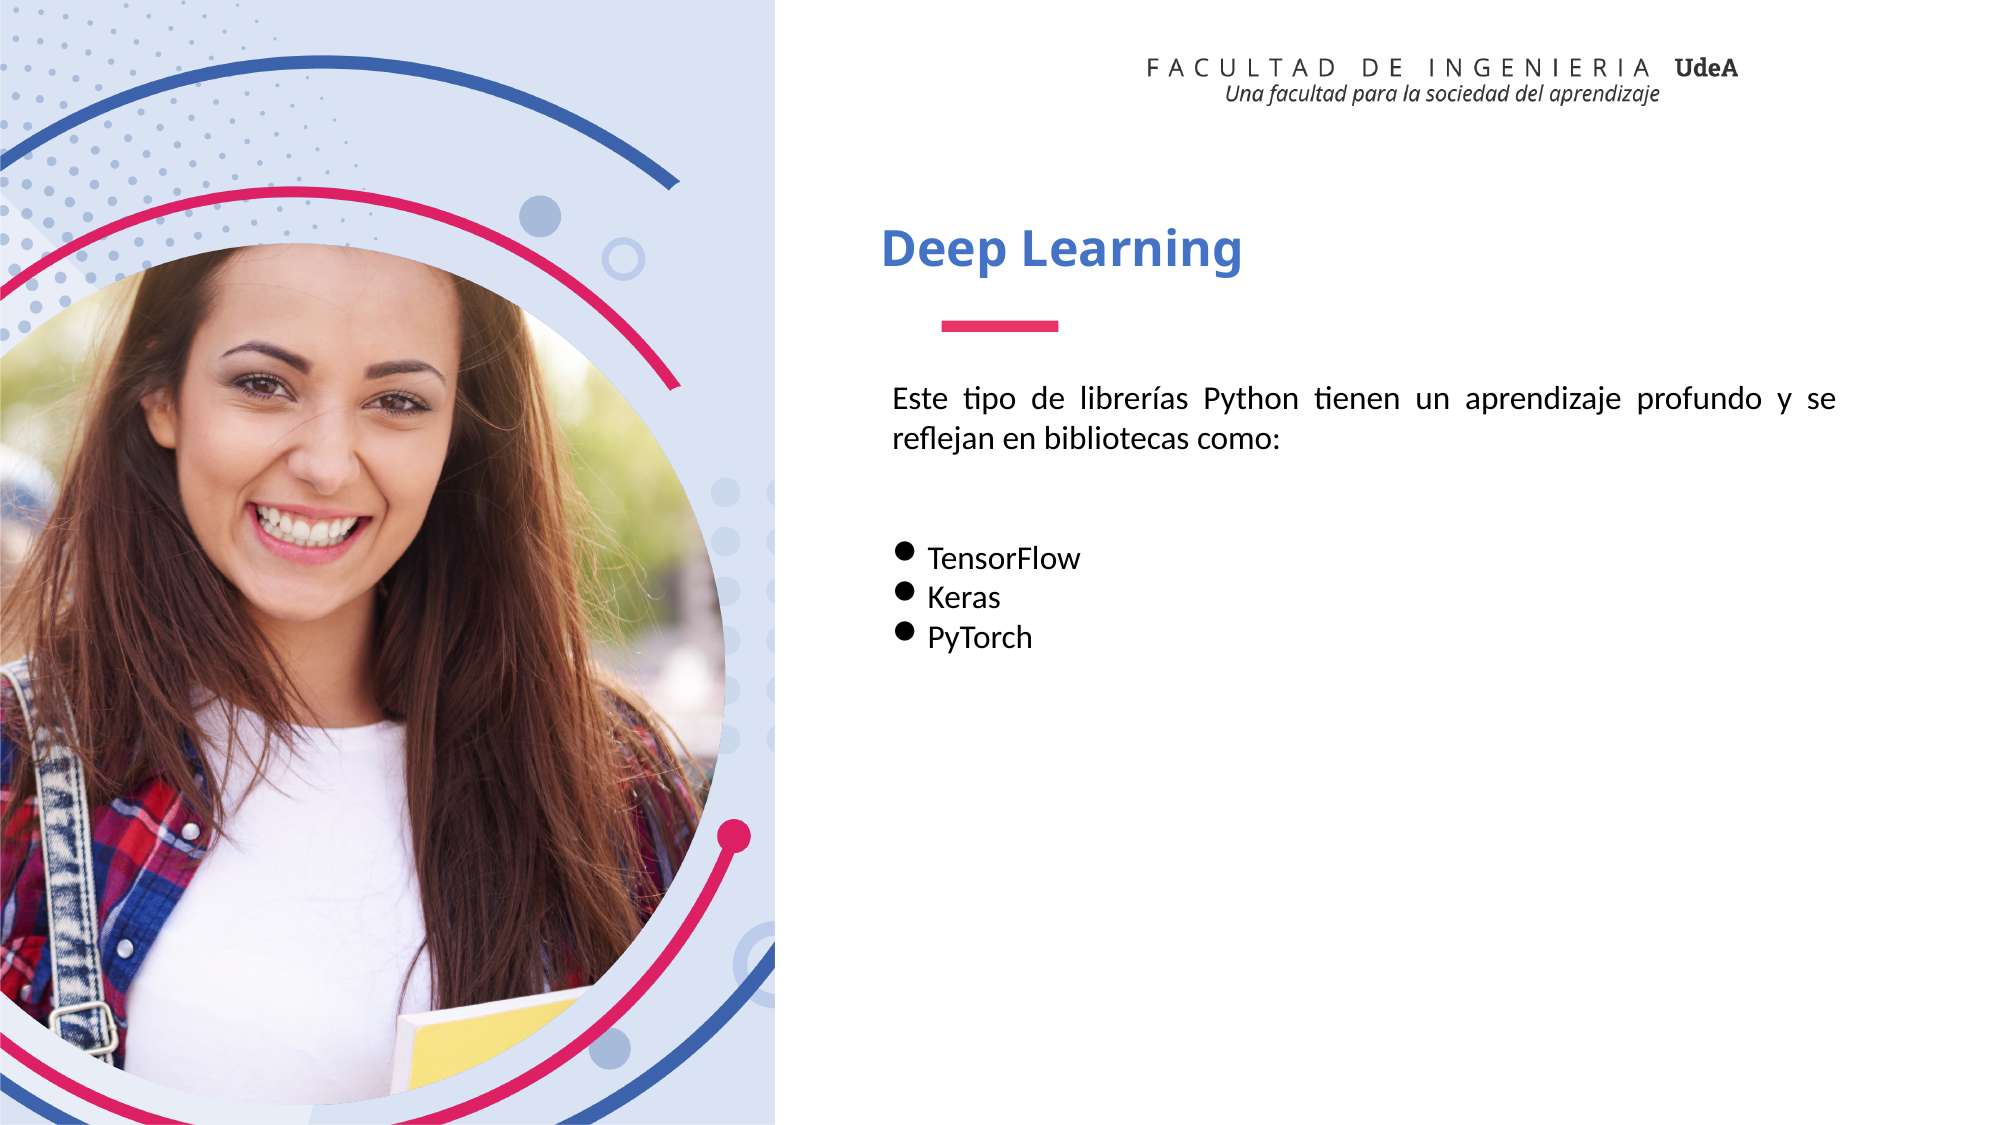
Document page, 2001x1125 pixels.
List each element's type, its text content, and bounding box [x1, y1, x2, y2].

picture [1148, 57, 1738, 106]
text_box Deep Learning [865, 195, 1762, 306]
picture [0, 0, 775, 1125]
text_box Este tipo de librerías Python tienen un aprendizaje profundo y se reflejan en bibliotecas como: TensorFlow Keras PyTorch [877, 368, 1853, 664]
